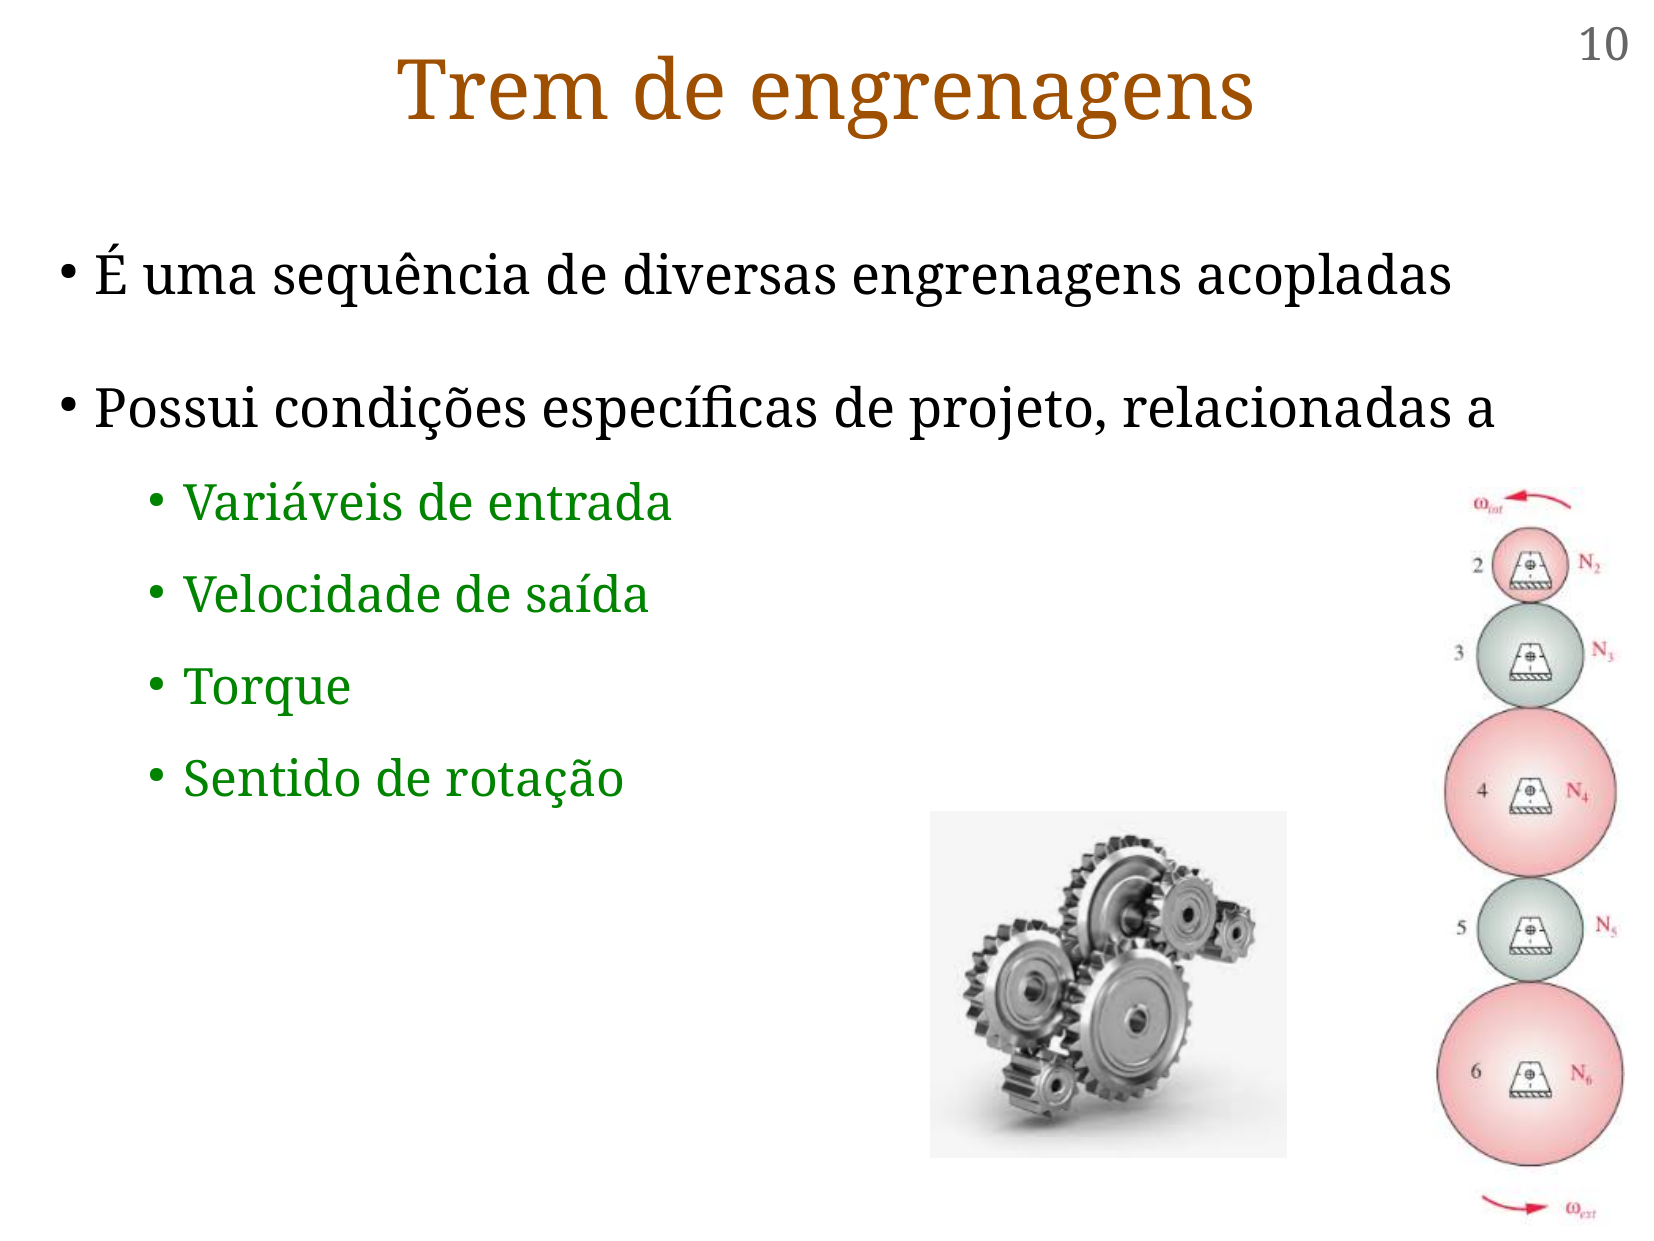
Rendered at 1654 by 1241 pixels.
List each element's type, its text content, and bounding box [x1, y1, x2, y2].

picture [930, 811, 1287, 1158]
title Trem de engrenagens [59, 29, 1595, 148]
picture [1432, 487, 1625, 1226]
list É uma sequência de diversas engrenagens acopladas Possui condições específicas de projeto, relacionadas a Variáveis de entrada Velocidade de saída Torque Sentido de rotação [59, 236, 1595, 1211]
